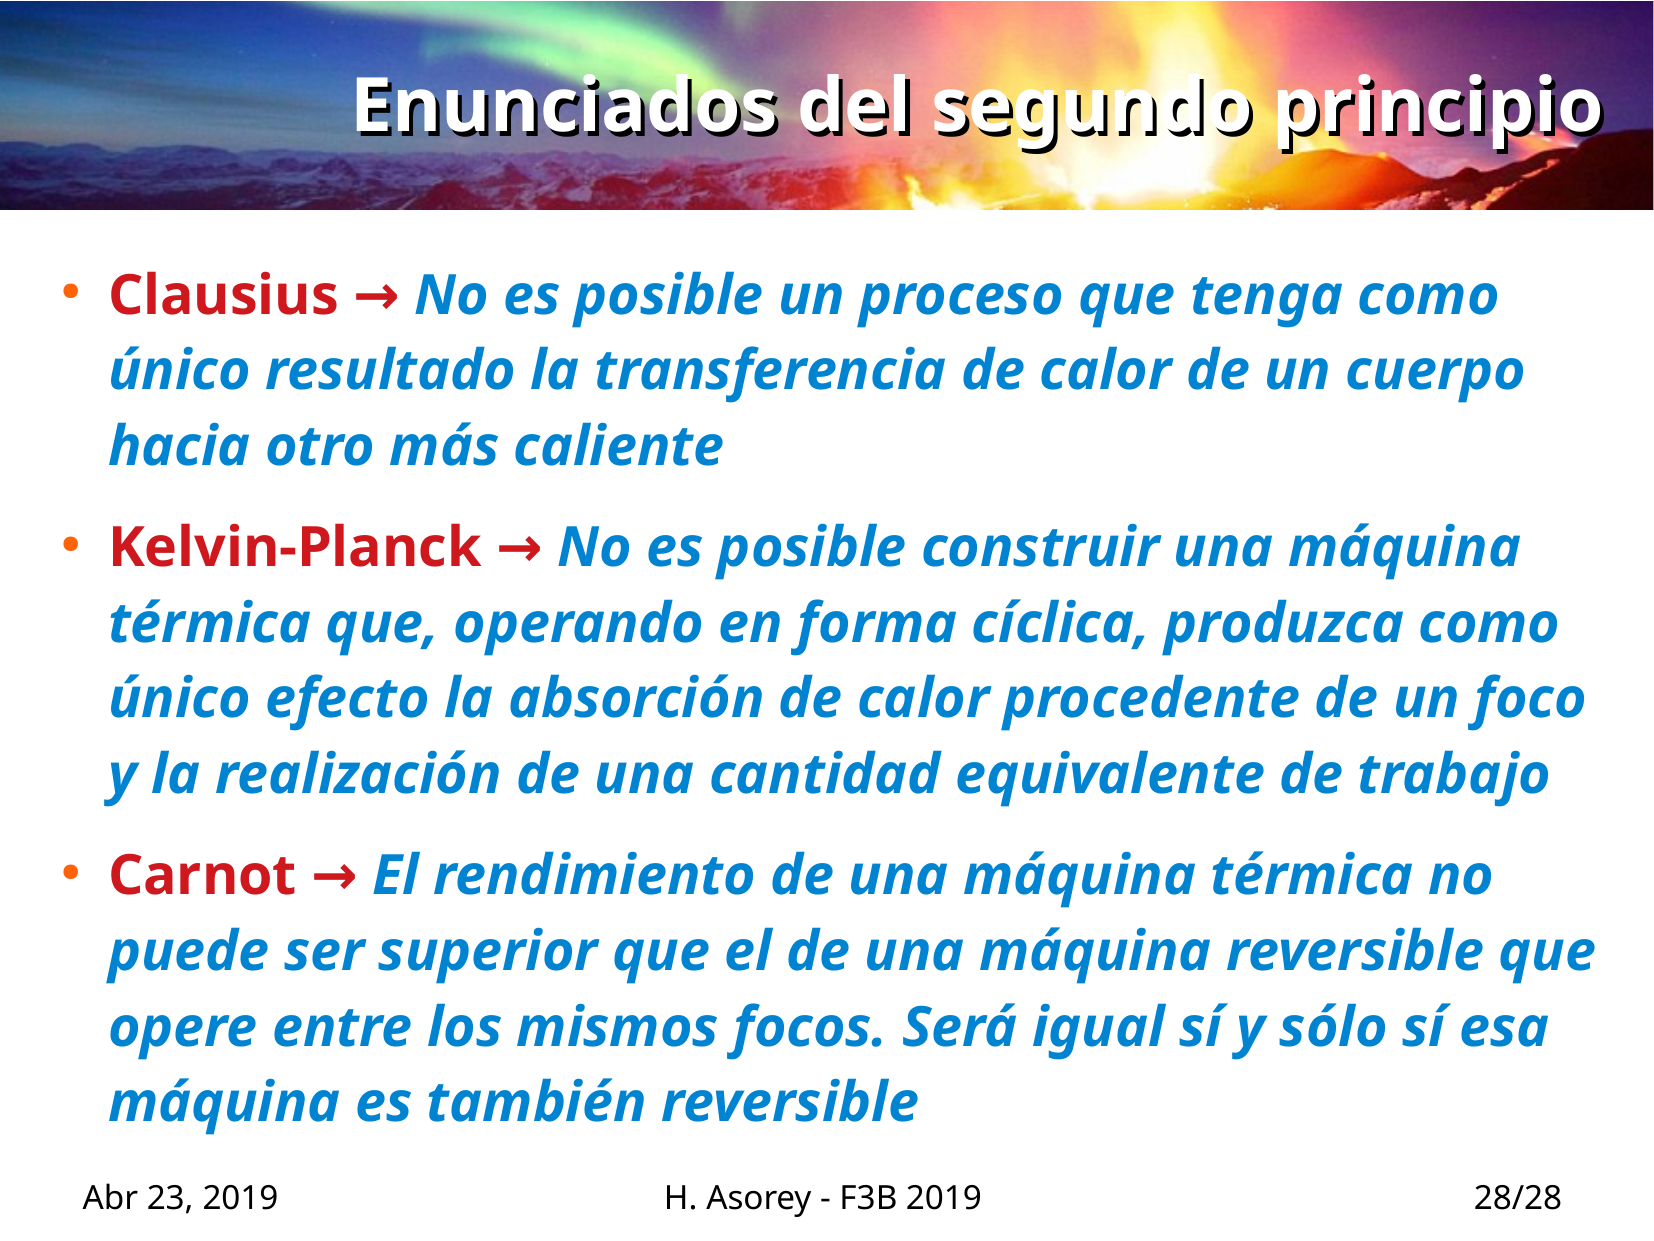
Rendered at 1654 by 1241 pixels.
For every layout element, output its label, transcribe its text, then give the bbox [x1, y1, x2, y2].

title Enunciados del segundo principio [45, 15, 1606, 191]
list Clausius → No es posible un proceso que tenga como único resultado la transferencia de calor de un cuerpo hacia otro más caliente Kelvin-Planck → No es posible construir una máquina térmica que, operando en forma cíclica, produzca como único efecto la absorción de calor procedente de un foco y la realización de una cantidad equivalente de trabajo Carnot → El rendimiento de una máquina térmica no puede ser superior que el de una máquina reversible que opere entre los mismos focos. Será igual sí y sólo sí esa máquina es también reversible [45, 255, 1606, 1156]
picture [0, 1, 1654, 210]
